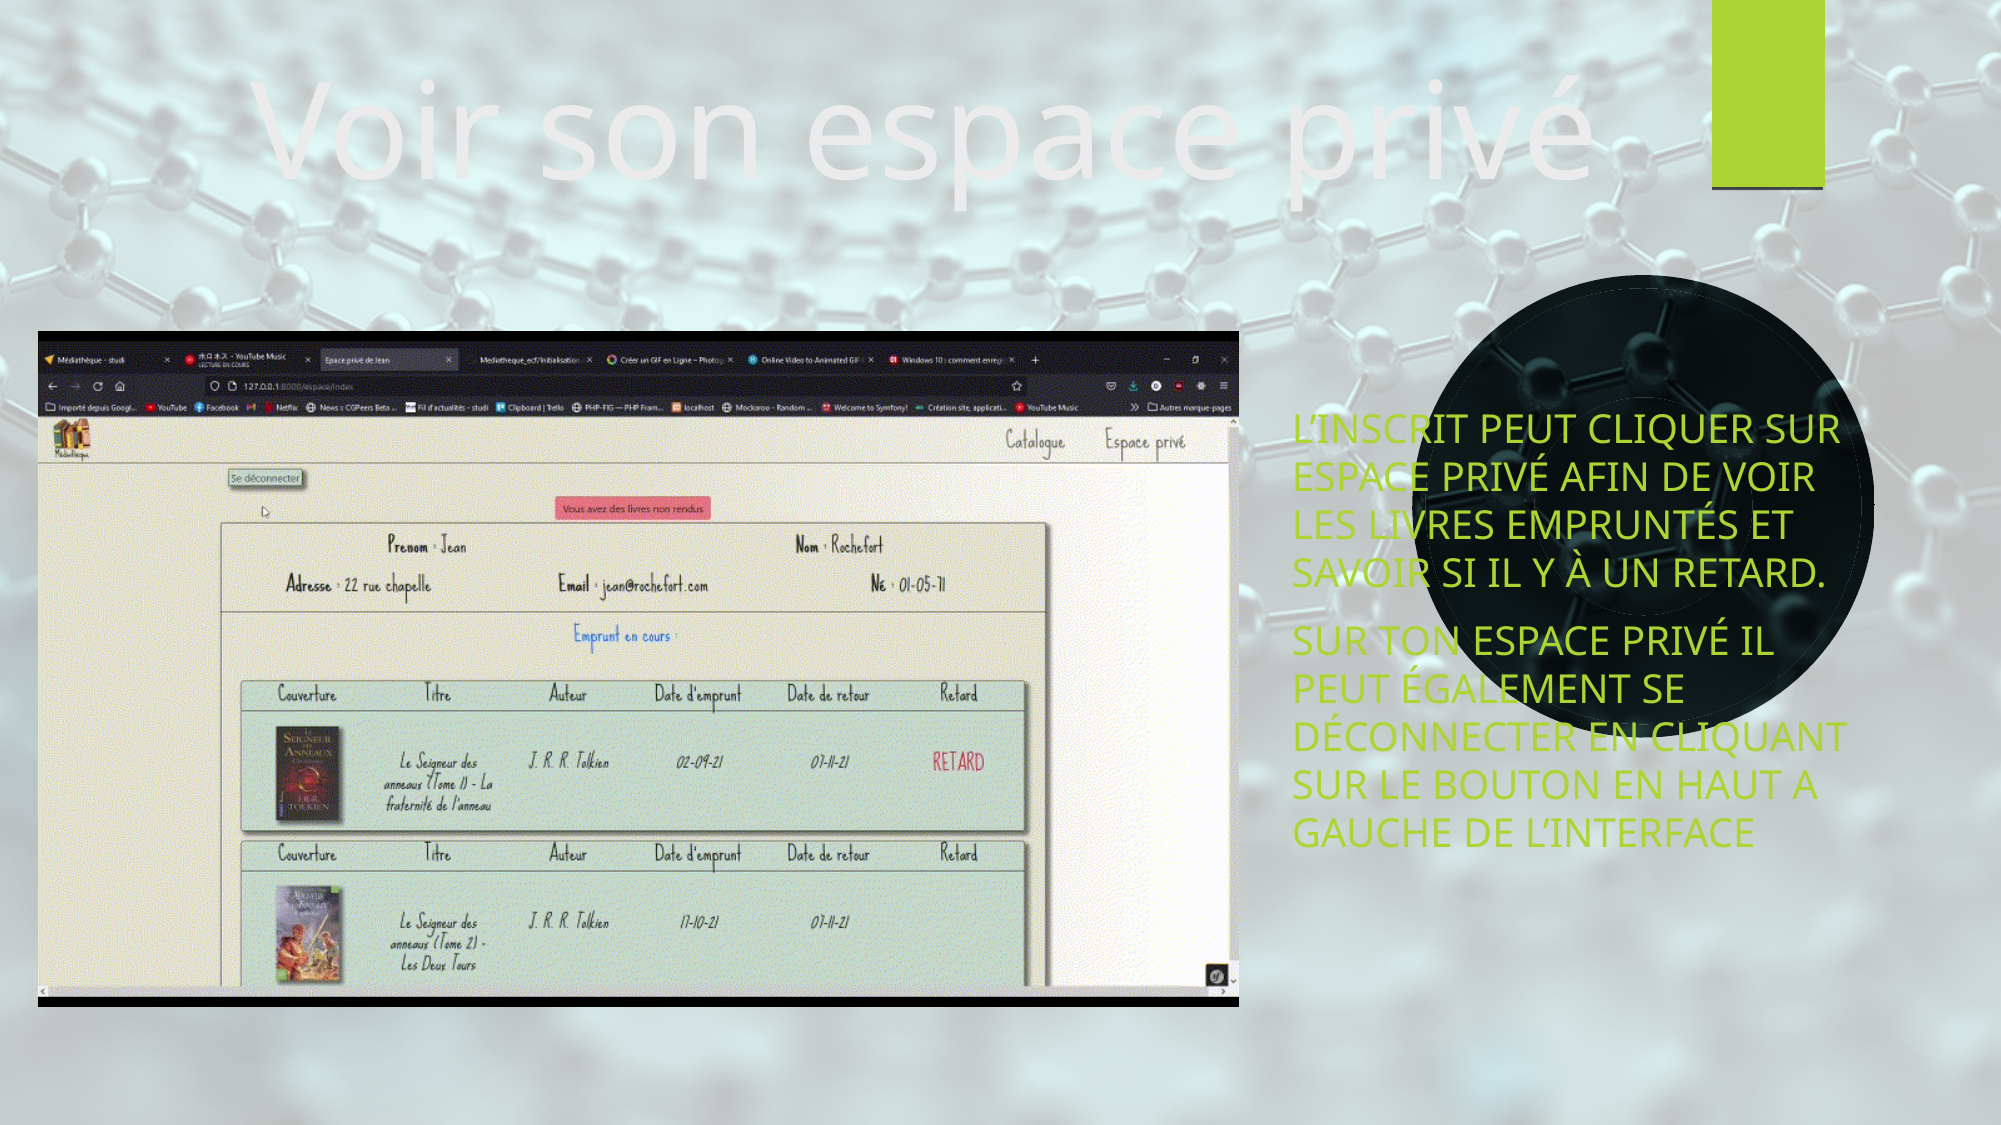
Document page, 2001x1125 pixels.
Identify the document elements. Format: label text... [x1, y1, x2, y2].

subtitle L’inscrit peut Cliquer sur espace privé afin de voir les livres empruntés et savoir si il y à un retard. Sur ton espace privé il peut également se déconnecter en cliquant sur le bouton en haut a gauche de l’interface [1276, 396, 1868, 944]
title Voir son espace privé [235, 35, 1684, 215]
text_box [1712, 0, 1825, 187]
picture [0, 0, 2000, 1125]
